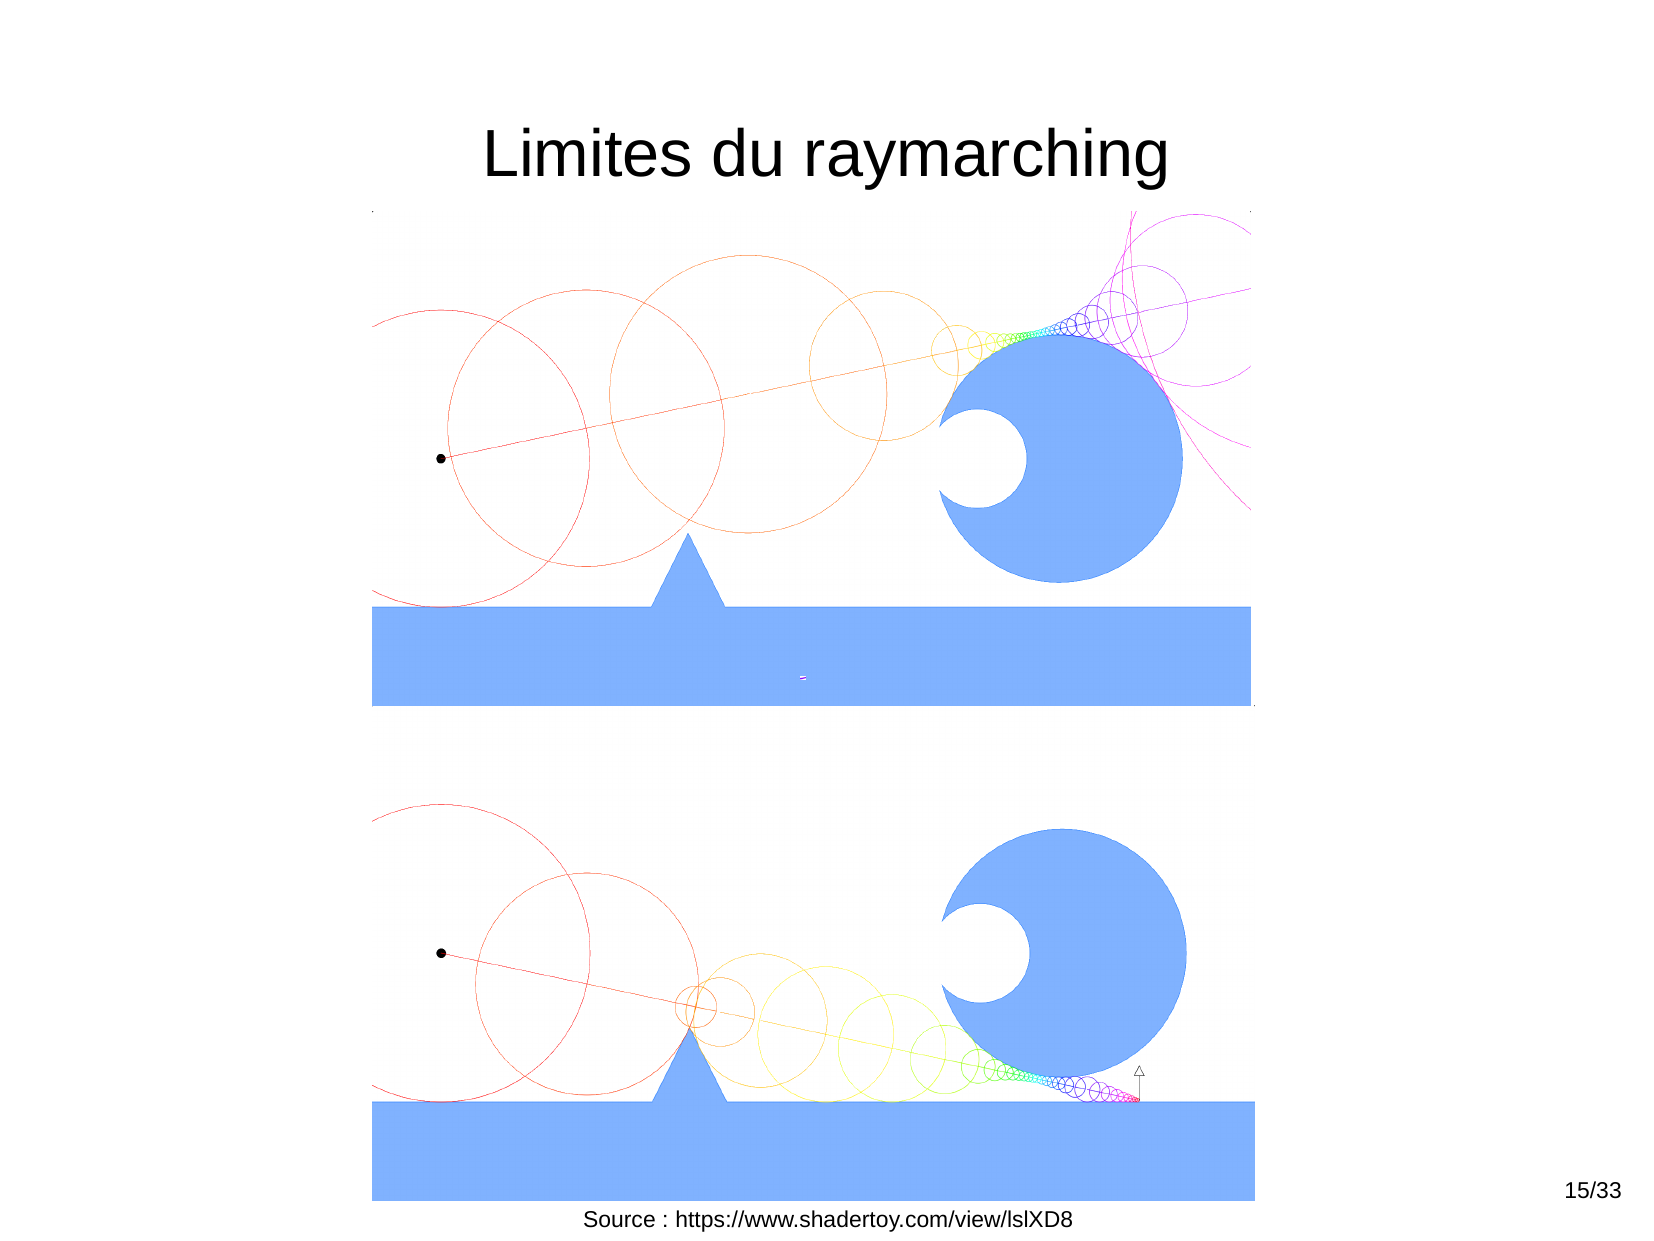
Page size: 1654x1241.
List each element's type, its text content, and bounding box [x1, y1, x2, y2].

text_box 15/33 [1549, 1170, 1637, 1211]
text_box Source : https://www.shadertoy.com/view/lslXD8 [568, 1199, 1089, 1240]
picture [372, 211, 1255, 1202]
title Limites du raymarching [82, 49, 1571, 257]
